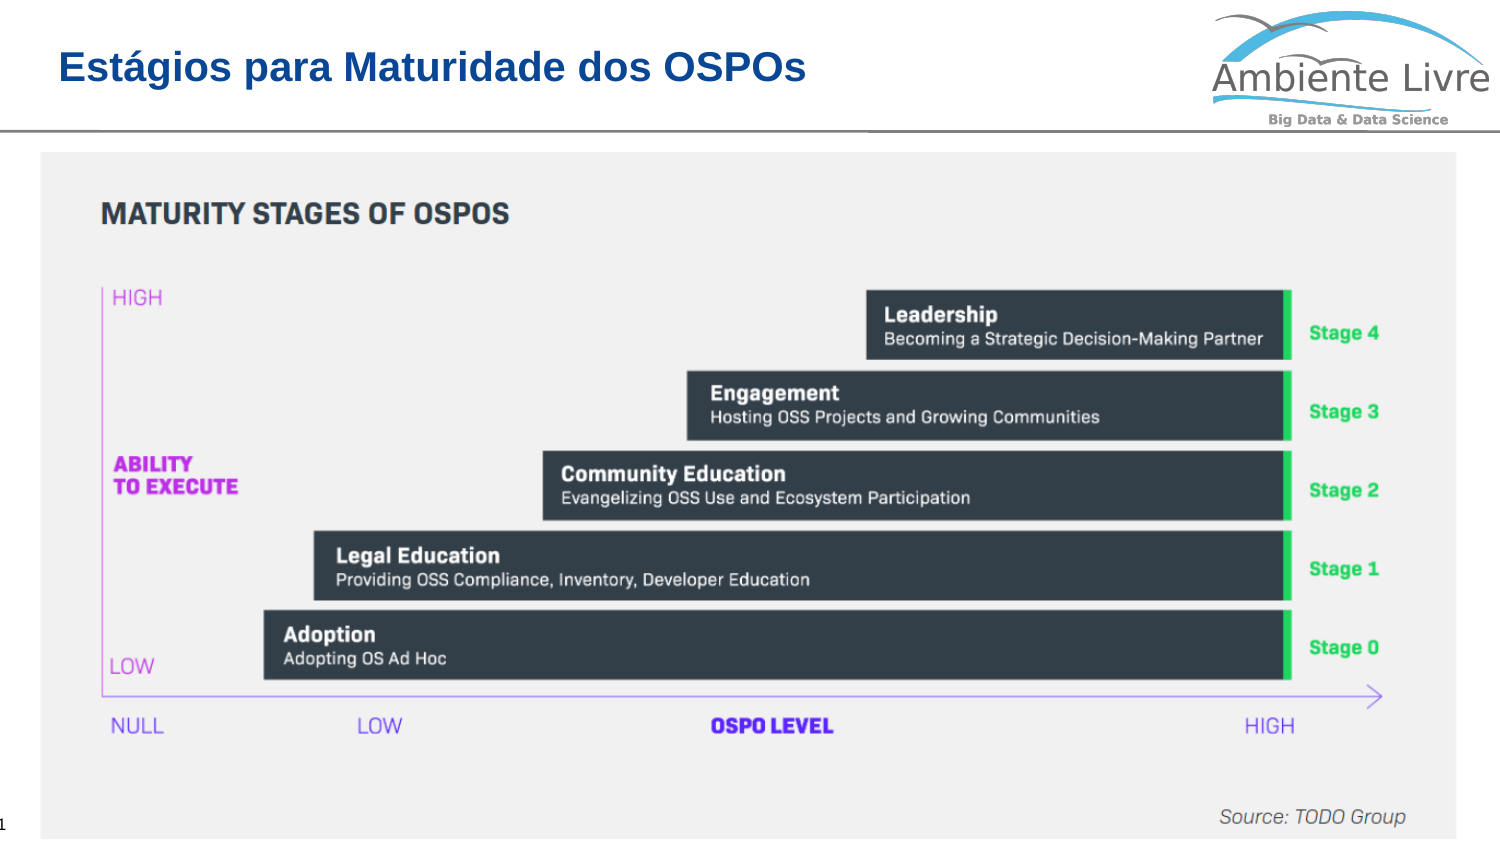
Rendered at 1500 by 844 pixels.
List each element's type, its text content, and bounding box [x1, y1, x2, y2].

title Estágios para Maturidade dos OSPOs [43, 8, 1127, 129]
picture [35, 152, 1459, 839]
picture [1212, 11, 1489, 127]
